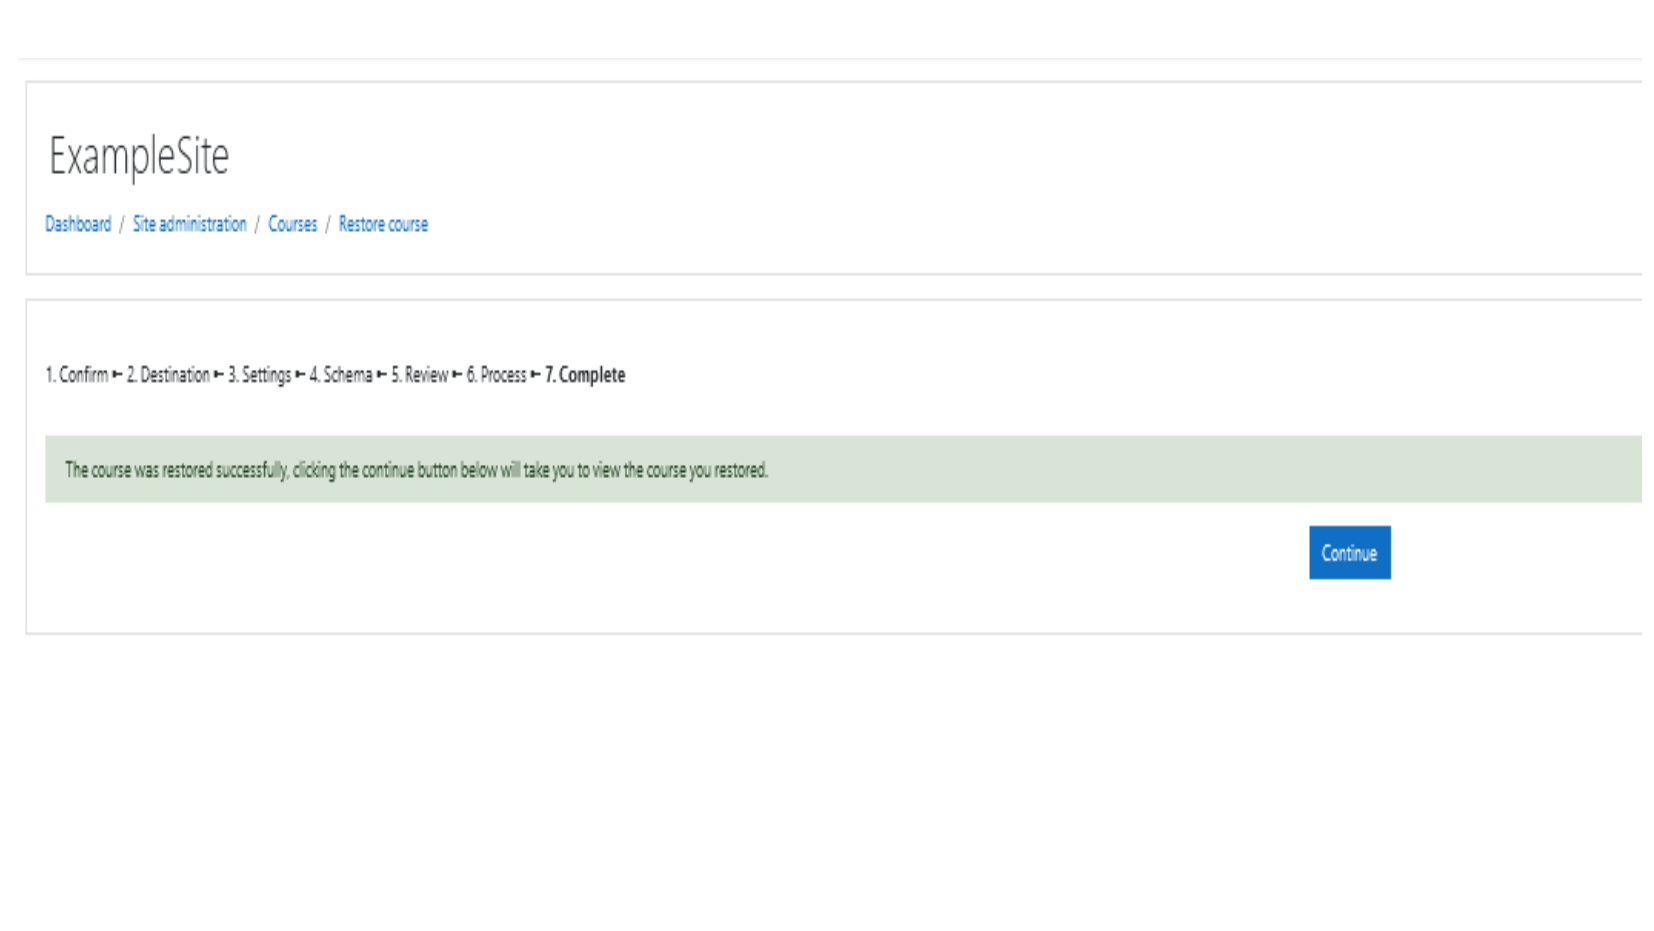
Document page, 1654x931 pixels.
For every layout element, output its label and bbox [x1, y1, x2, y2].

picture [18, 58, 1642, 798]
